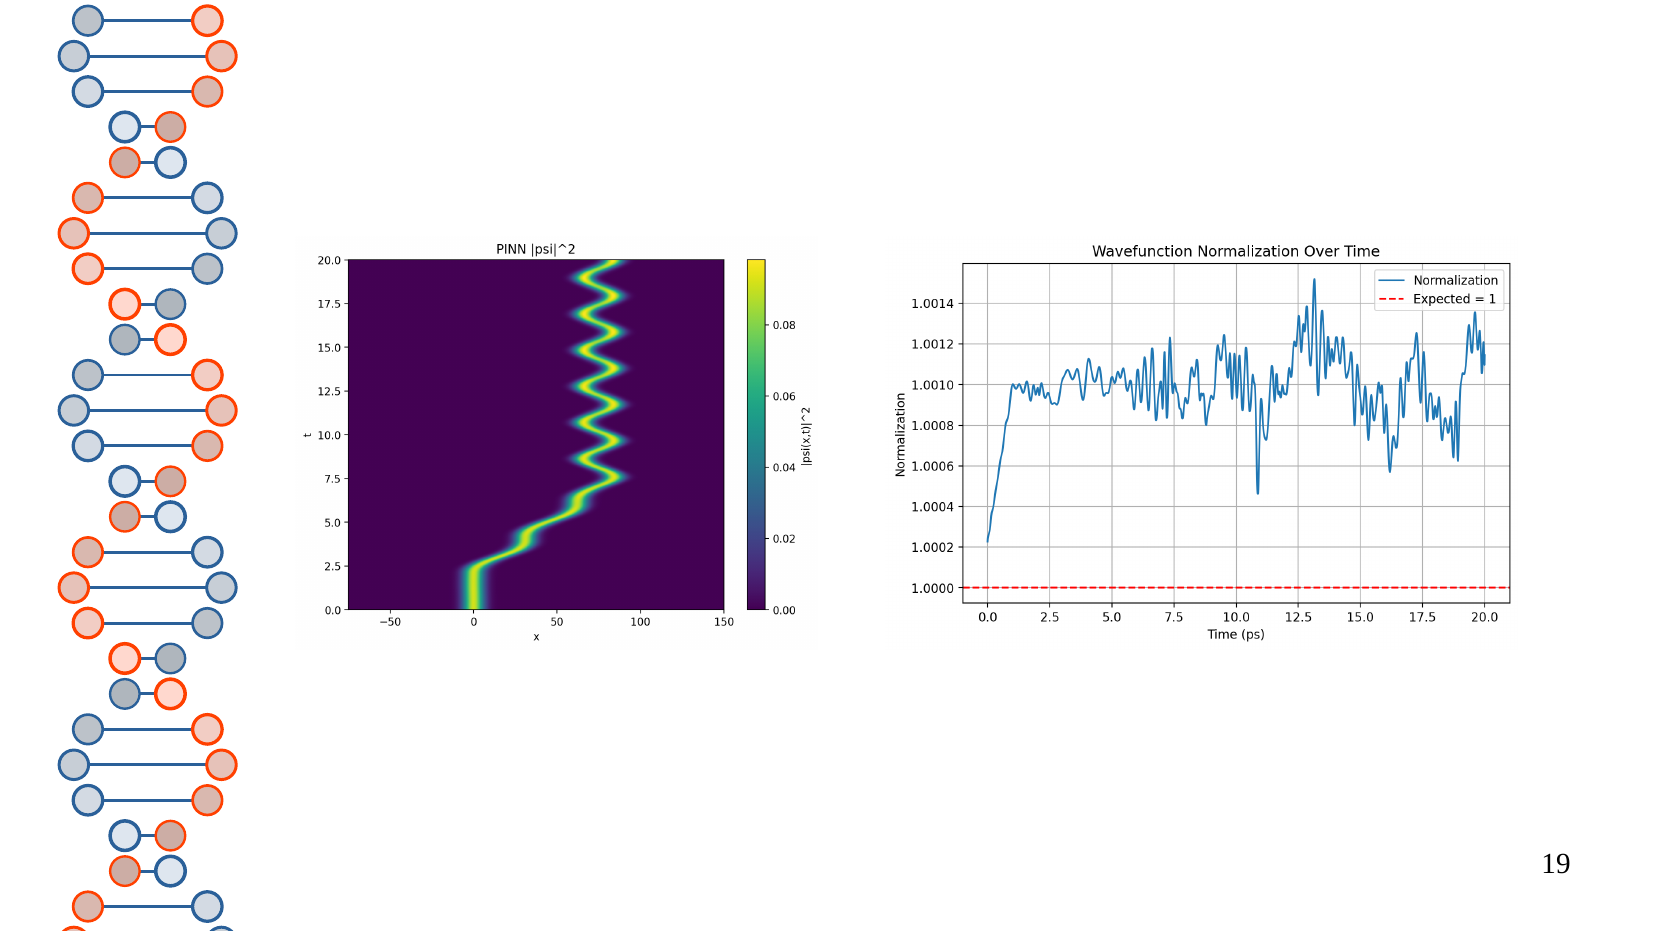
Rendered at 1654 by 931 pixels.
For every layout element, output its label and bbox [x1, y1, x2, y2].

picture [885, 236, 1518, 650]
picture [295, 236, 818, 650]
